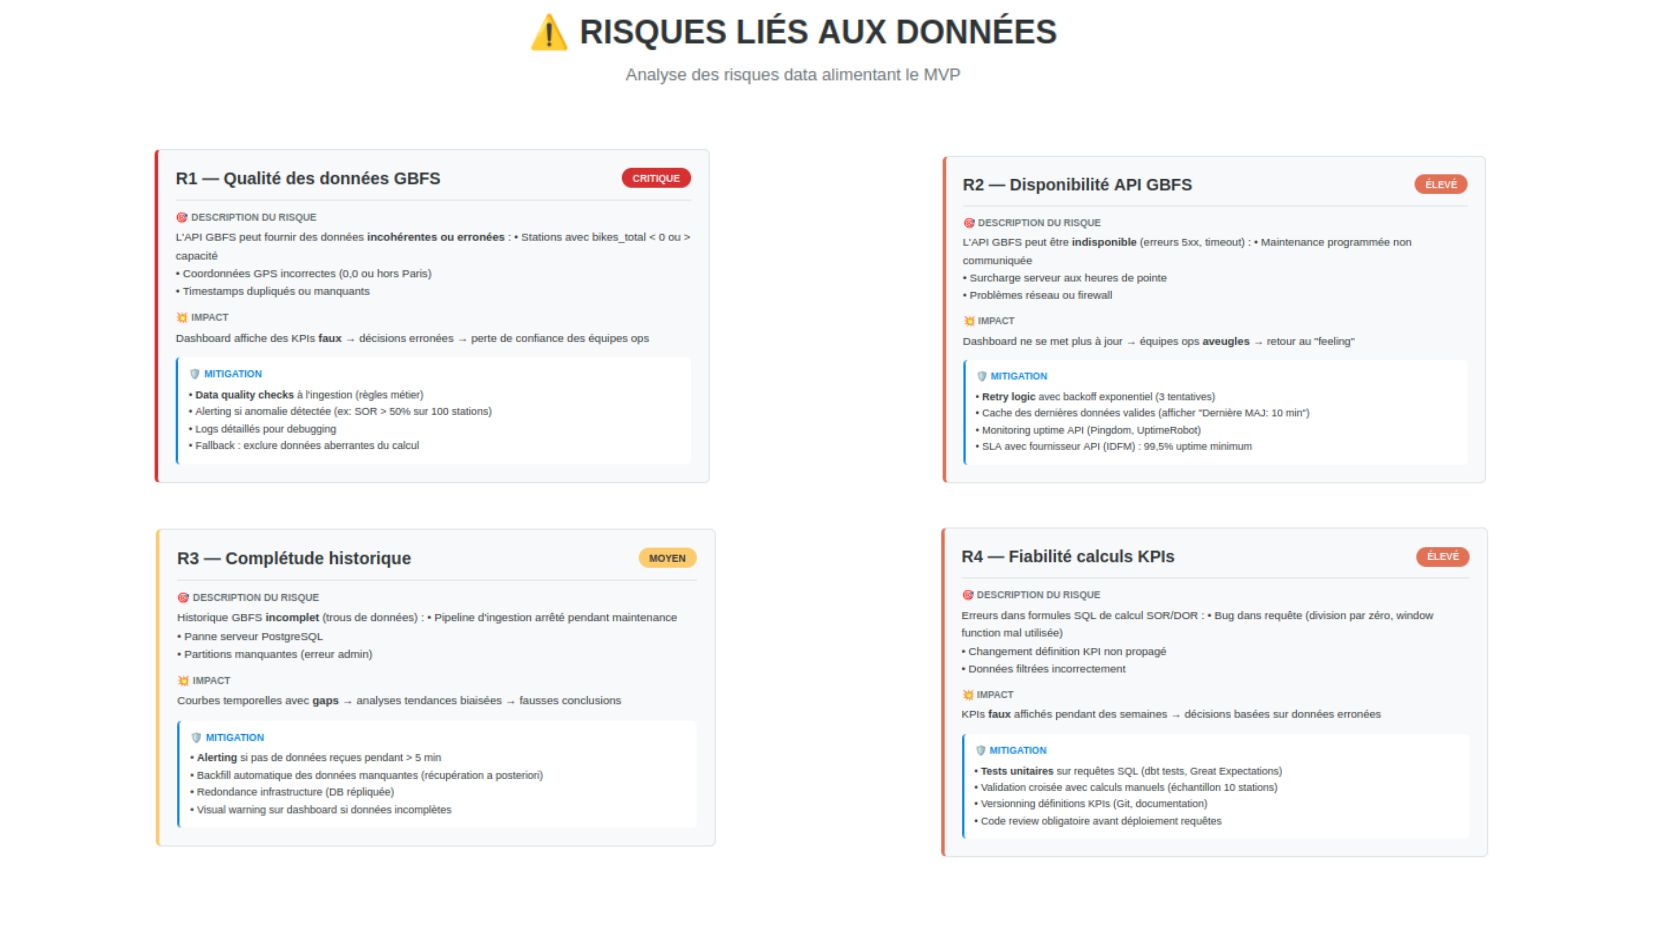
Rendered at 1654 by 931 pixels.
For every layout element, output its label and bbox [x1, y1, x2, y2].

picture [150, 142, 717, 488]
picture [937, 149, 1493, 488]
picture [939, 524, 1501, 863]
picture [525, 4, 1071, 95]
picture [150, 524, 723, 855]
